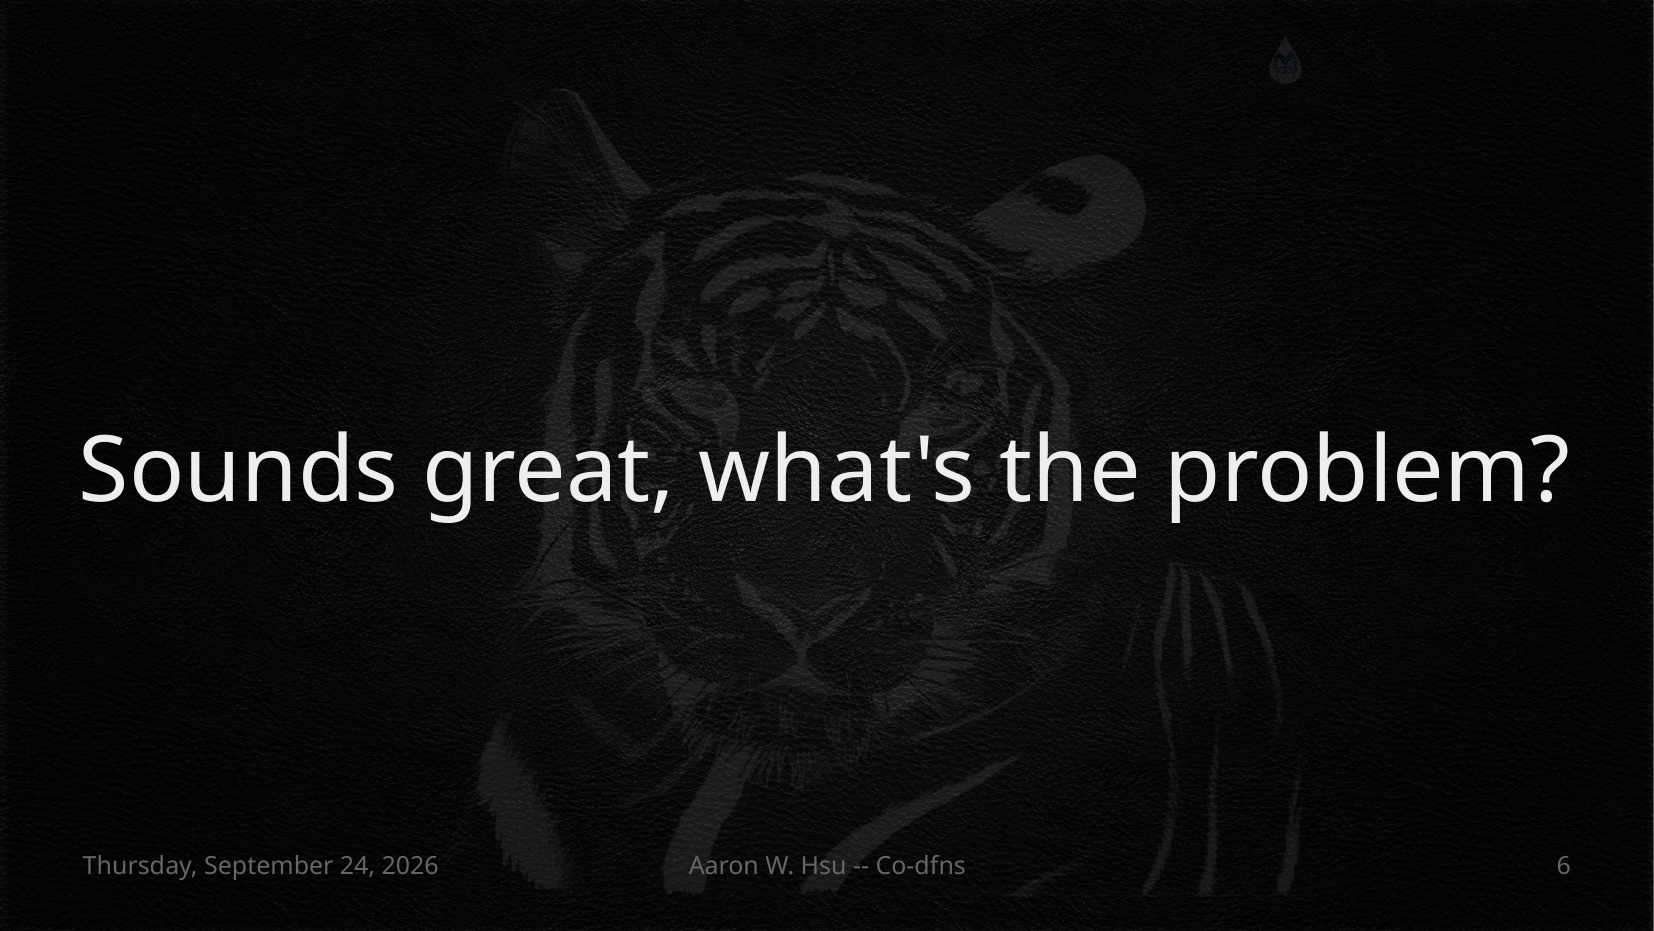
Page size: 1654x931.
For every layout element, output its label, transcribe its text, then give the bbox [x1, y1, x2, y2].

picture [0, 0, 1654, 931]
text_box Sounds great, what's the problem? [60, 396, 1591, 535]
